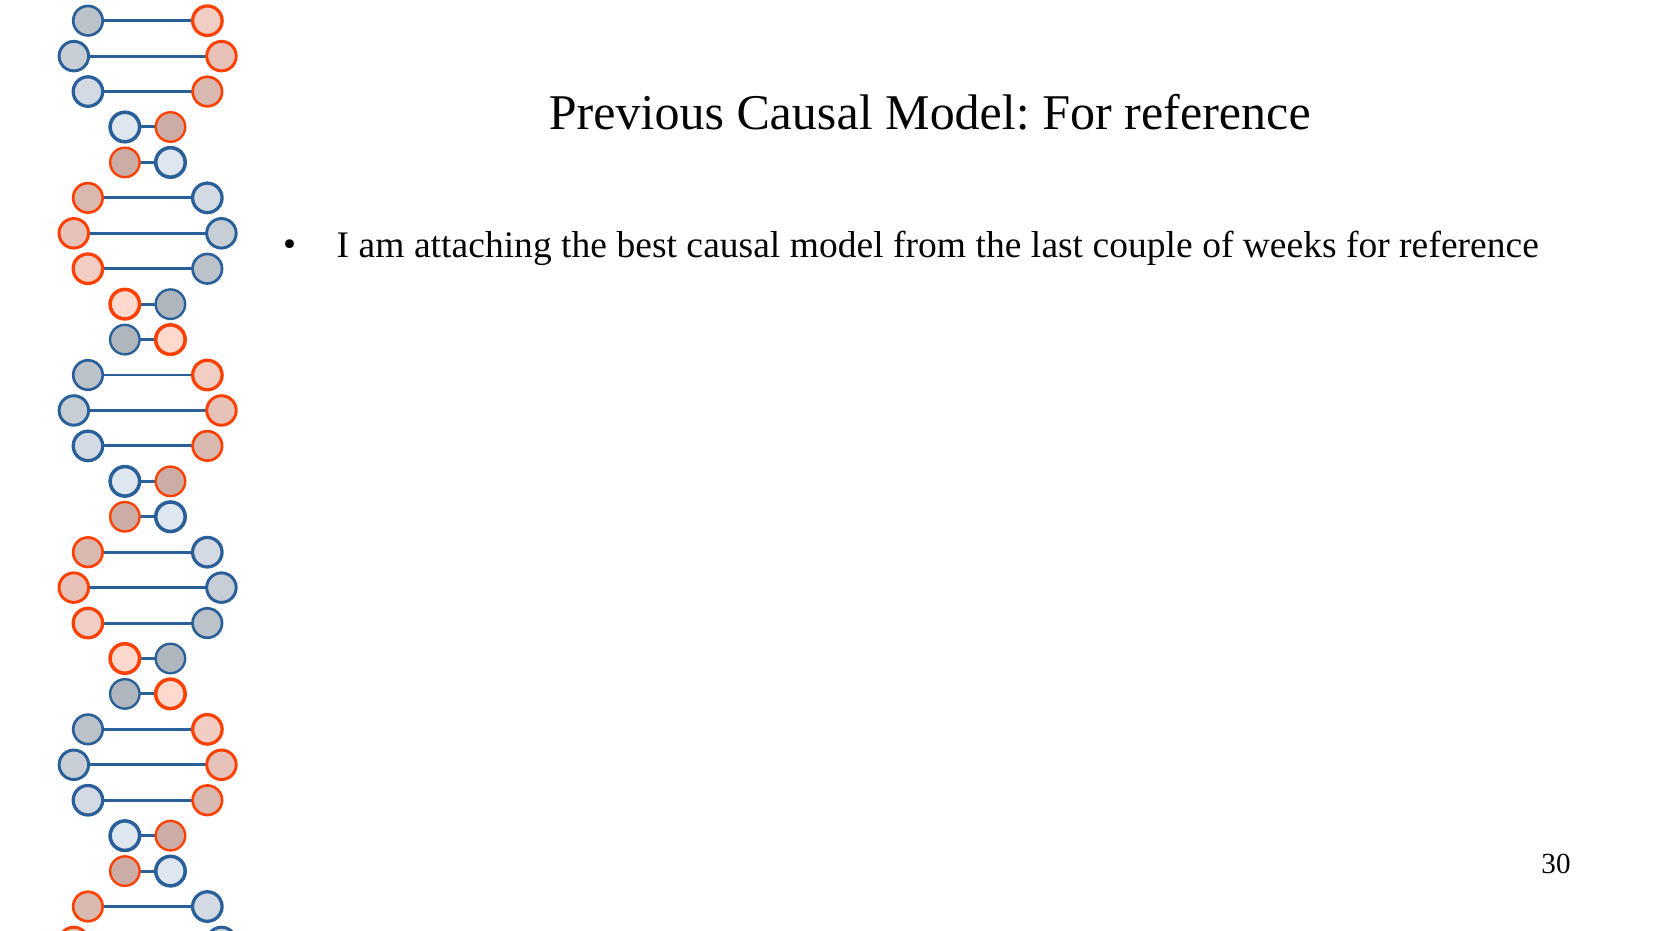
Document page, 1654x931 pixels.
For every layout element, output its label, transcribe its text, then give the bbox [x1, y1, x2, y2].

title Previous Causal Model: For reference [265, 35, 1595, 189]
list I am attaching the best causal model from the last couple of weeks for reference [265, 224, 1595, 764]
